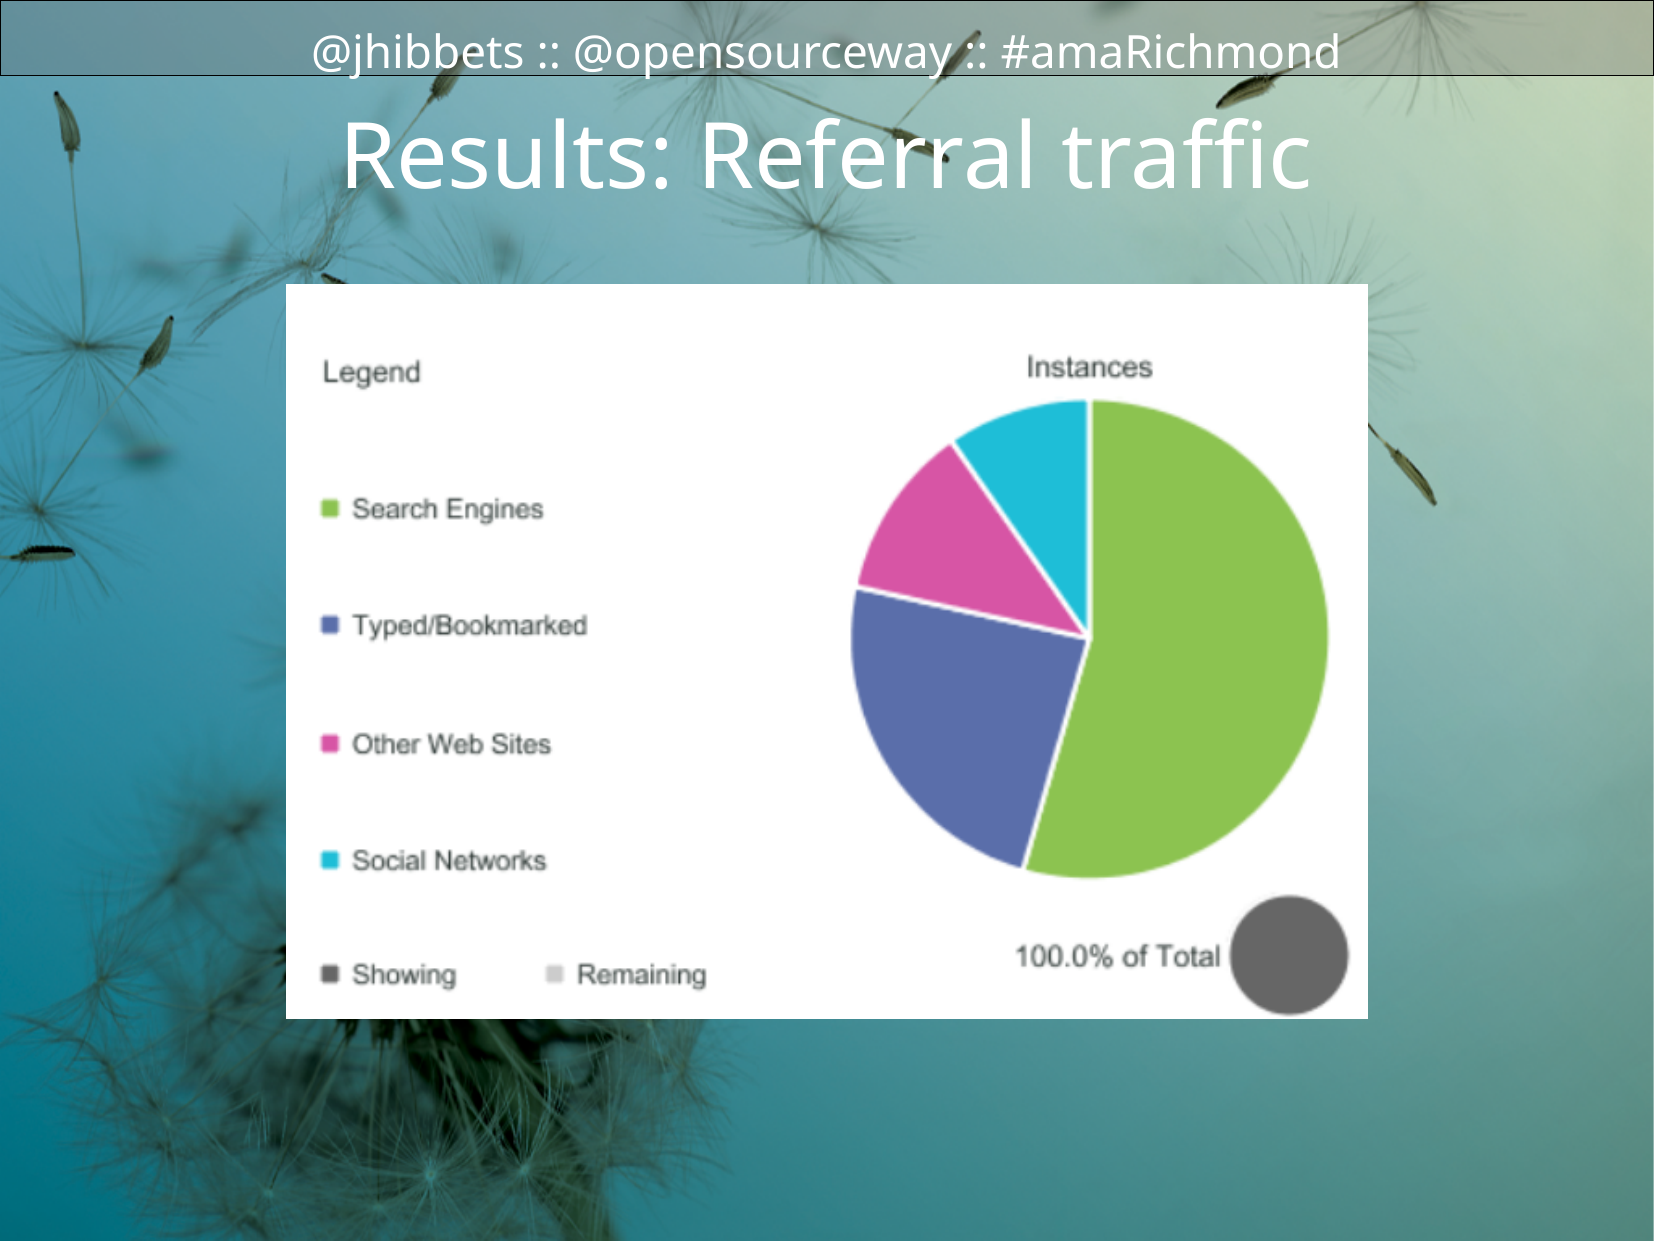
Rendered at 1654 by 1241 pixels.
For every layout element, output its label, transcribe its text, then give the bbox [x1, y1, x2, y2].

title Results: Referral traffic [82, 49, 1571, 257]
picture [0, 76, 1654, 1241]
